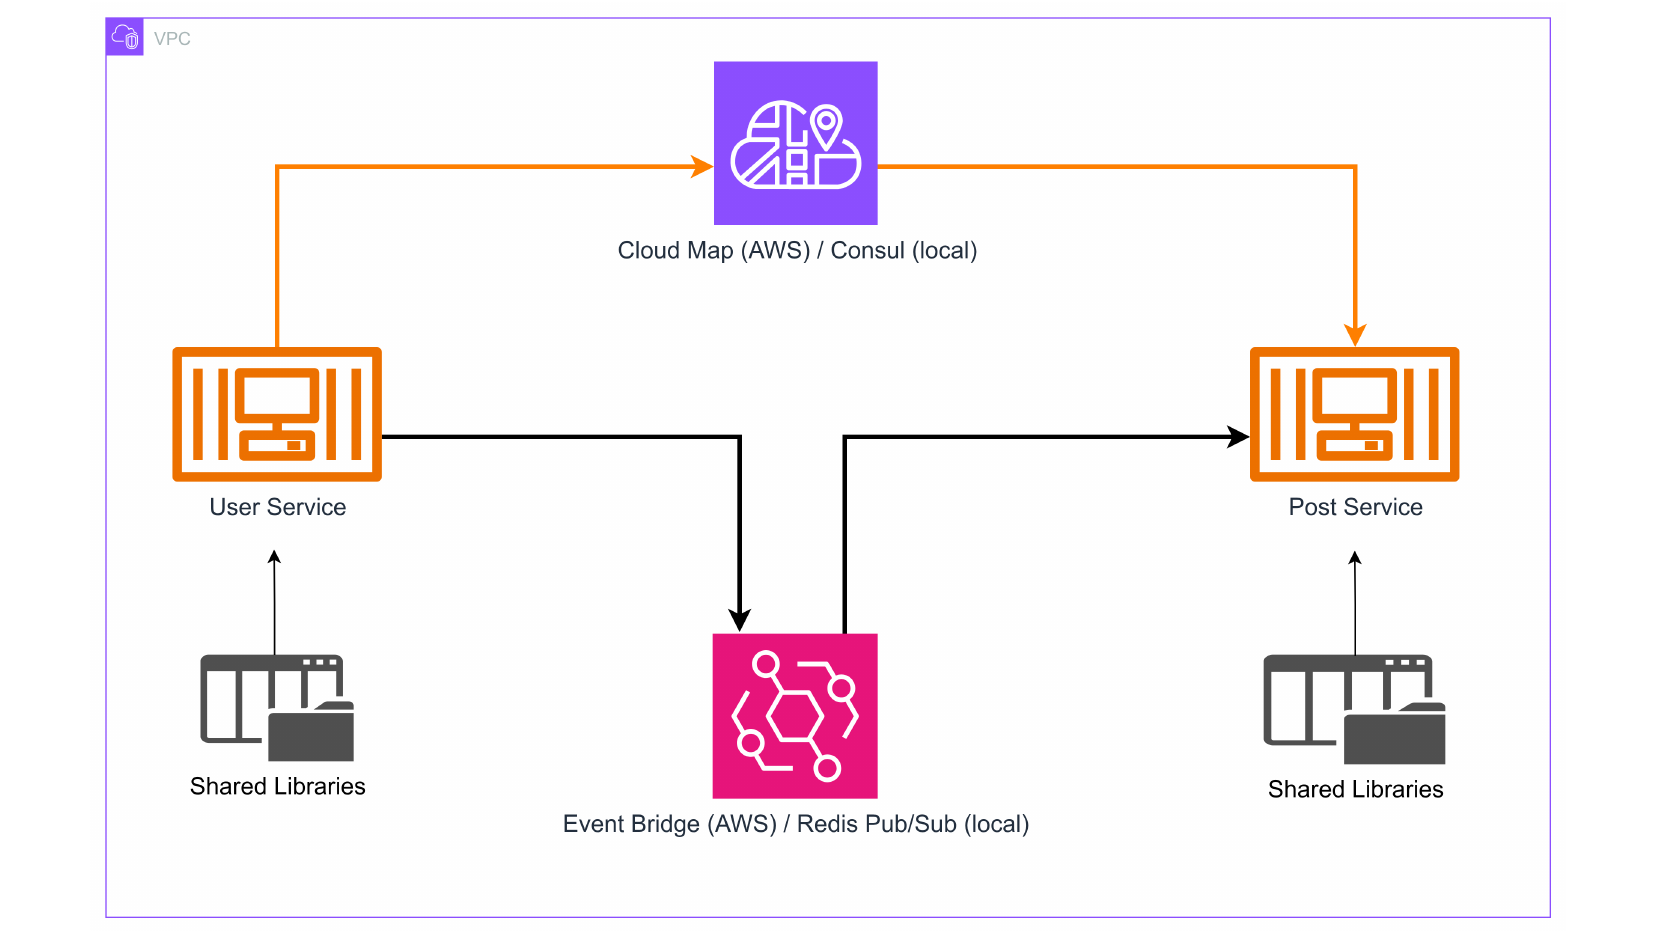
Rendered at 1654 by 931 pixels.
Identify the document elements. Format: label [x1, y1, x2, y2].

picture [90, 2, 1566, 931]
